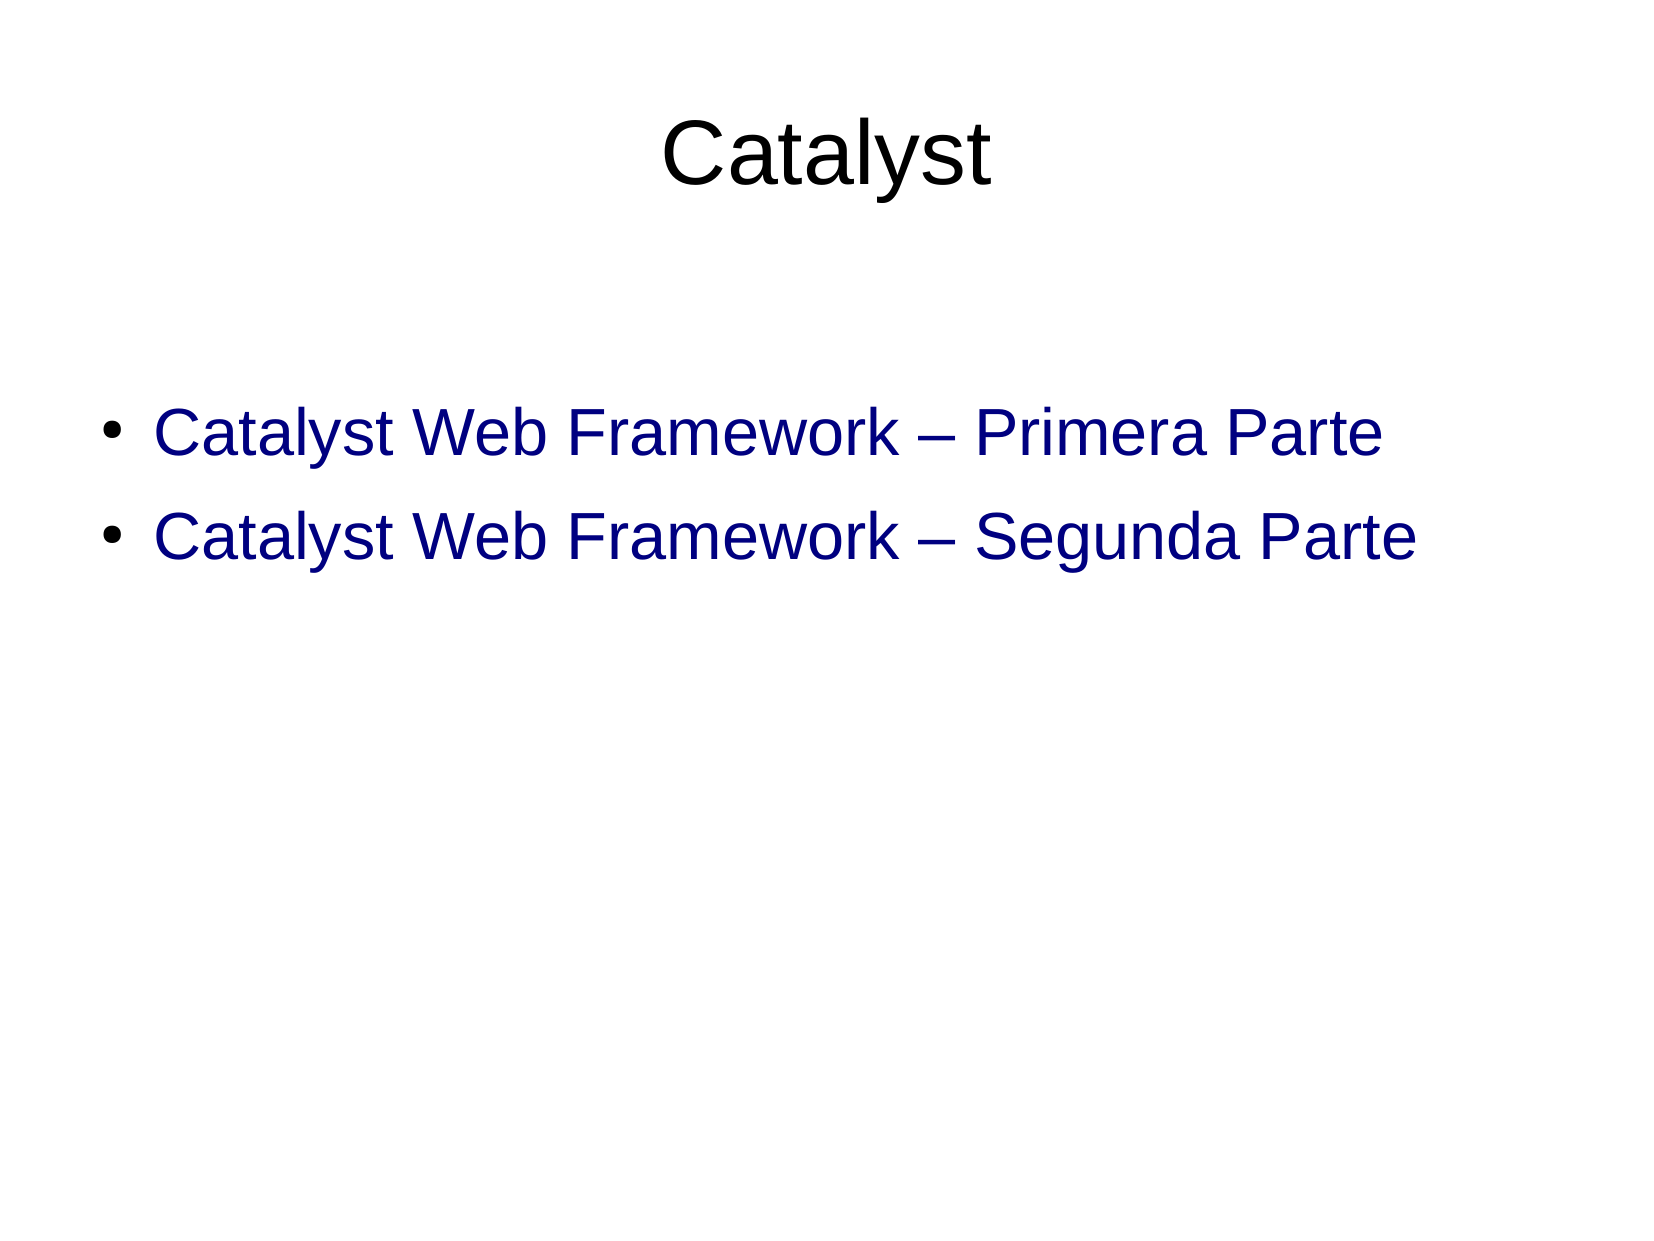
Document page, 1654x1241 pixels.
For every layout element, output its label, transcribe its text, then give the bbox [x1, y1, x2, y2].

title Catalyst [82, 49, 1571, 257]
list Catalyst Web Framework – Primera Parte Catalyst Web Framework – Segunda Parte [82, 290, 1571, 1010]
